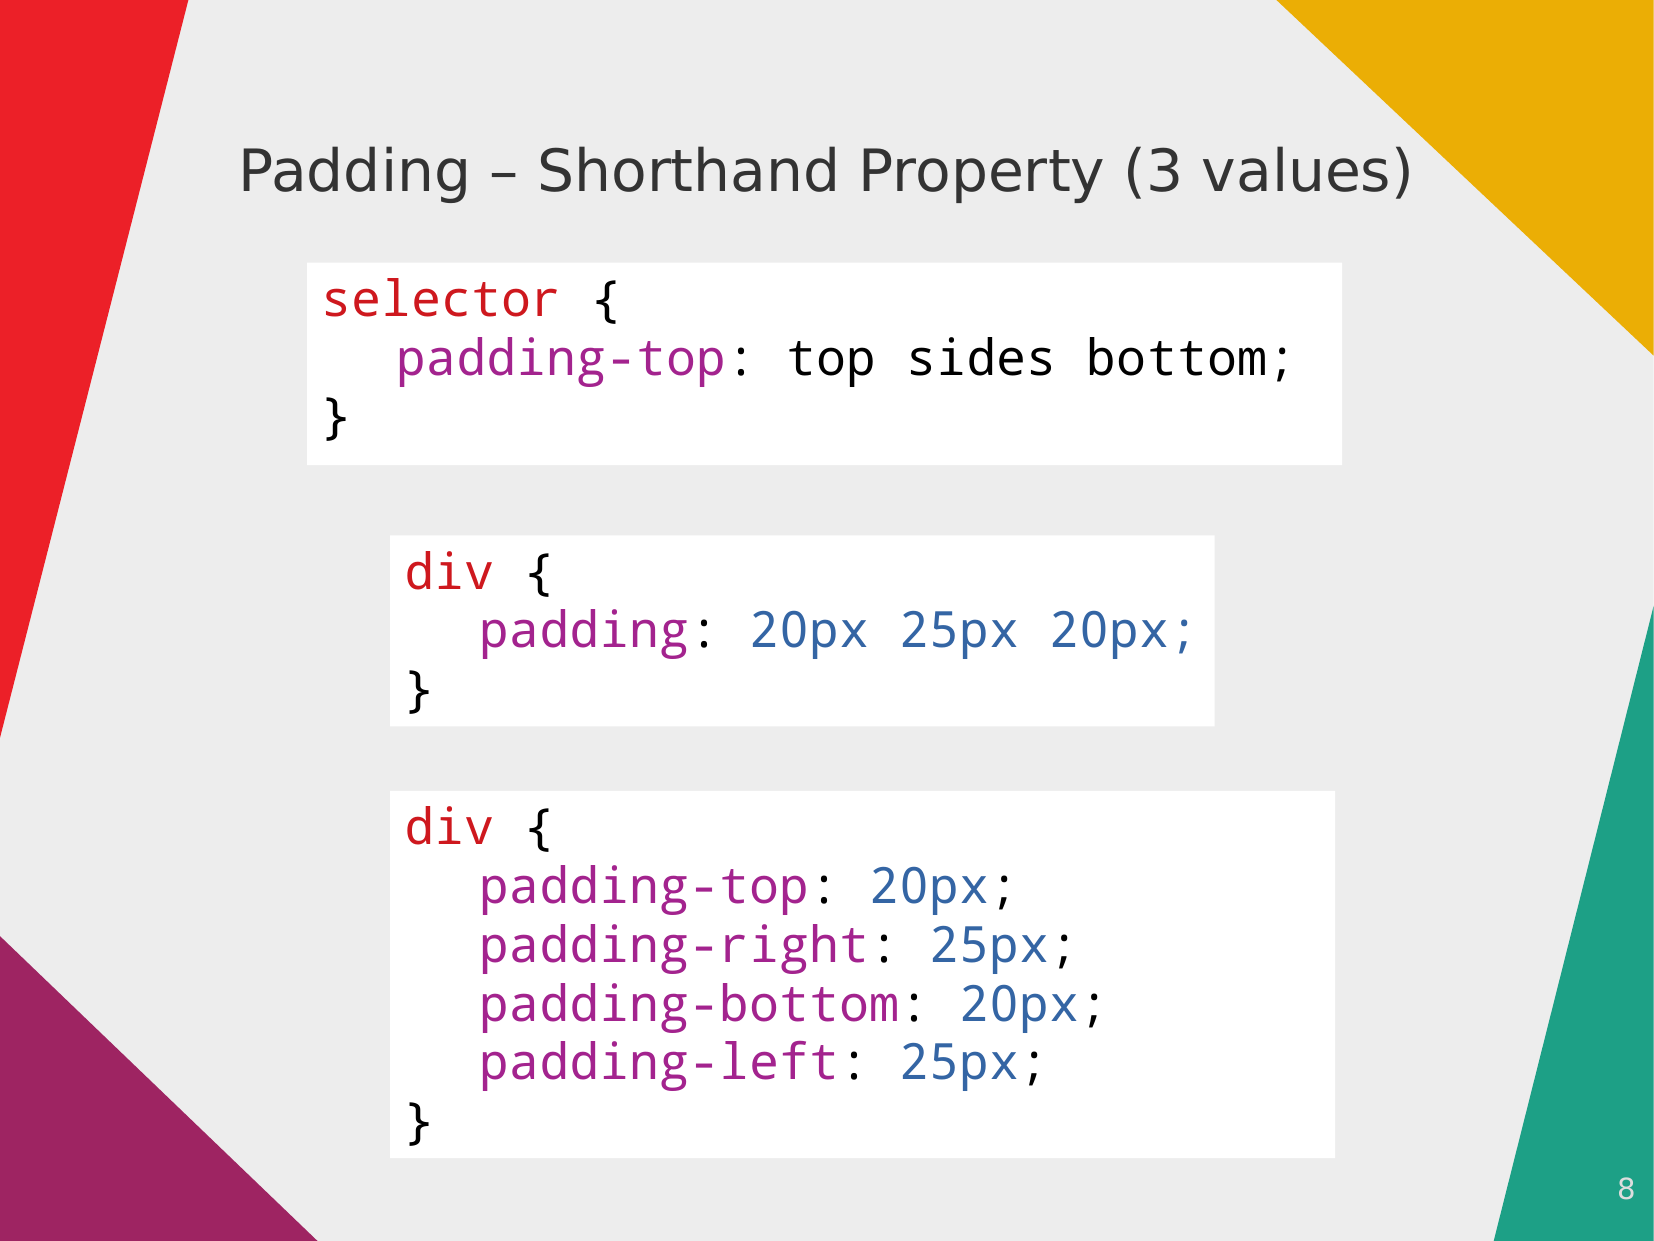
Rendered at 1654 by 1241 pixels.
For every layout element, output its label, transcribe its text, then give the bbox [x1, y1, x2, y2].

text_box div { padding: 20px 25px 20px; } [390, 535, 1215, 727]
text_box div { padding-top: 20px; padding-right: 25px; padding-bottom: 20px; padding-left: 25px; } [390, 790, 1336, 1159]
title Padding – Shorthand Property (3 values) [114, 73, 1539, 271]
text_box selector { padding-top: top sides bottom; } [307, 262, 1343, 466]
